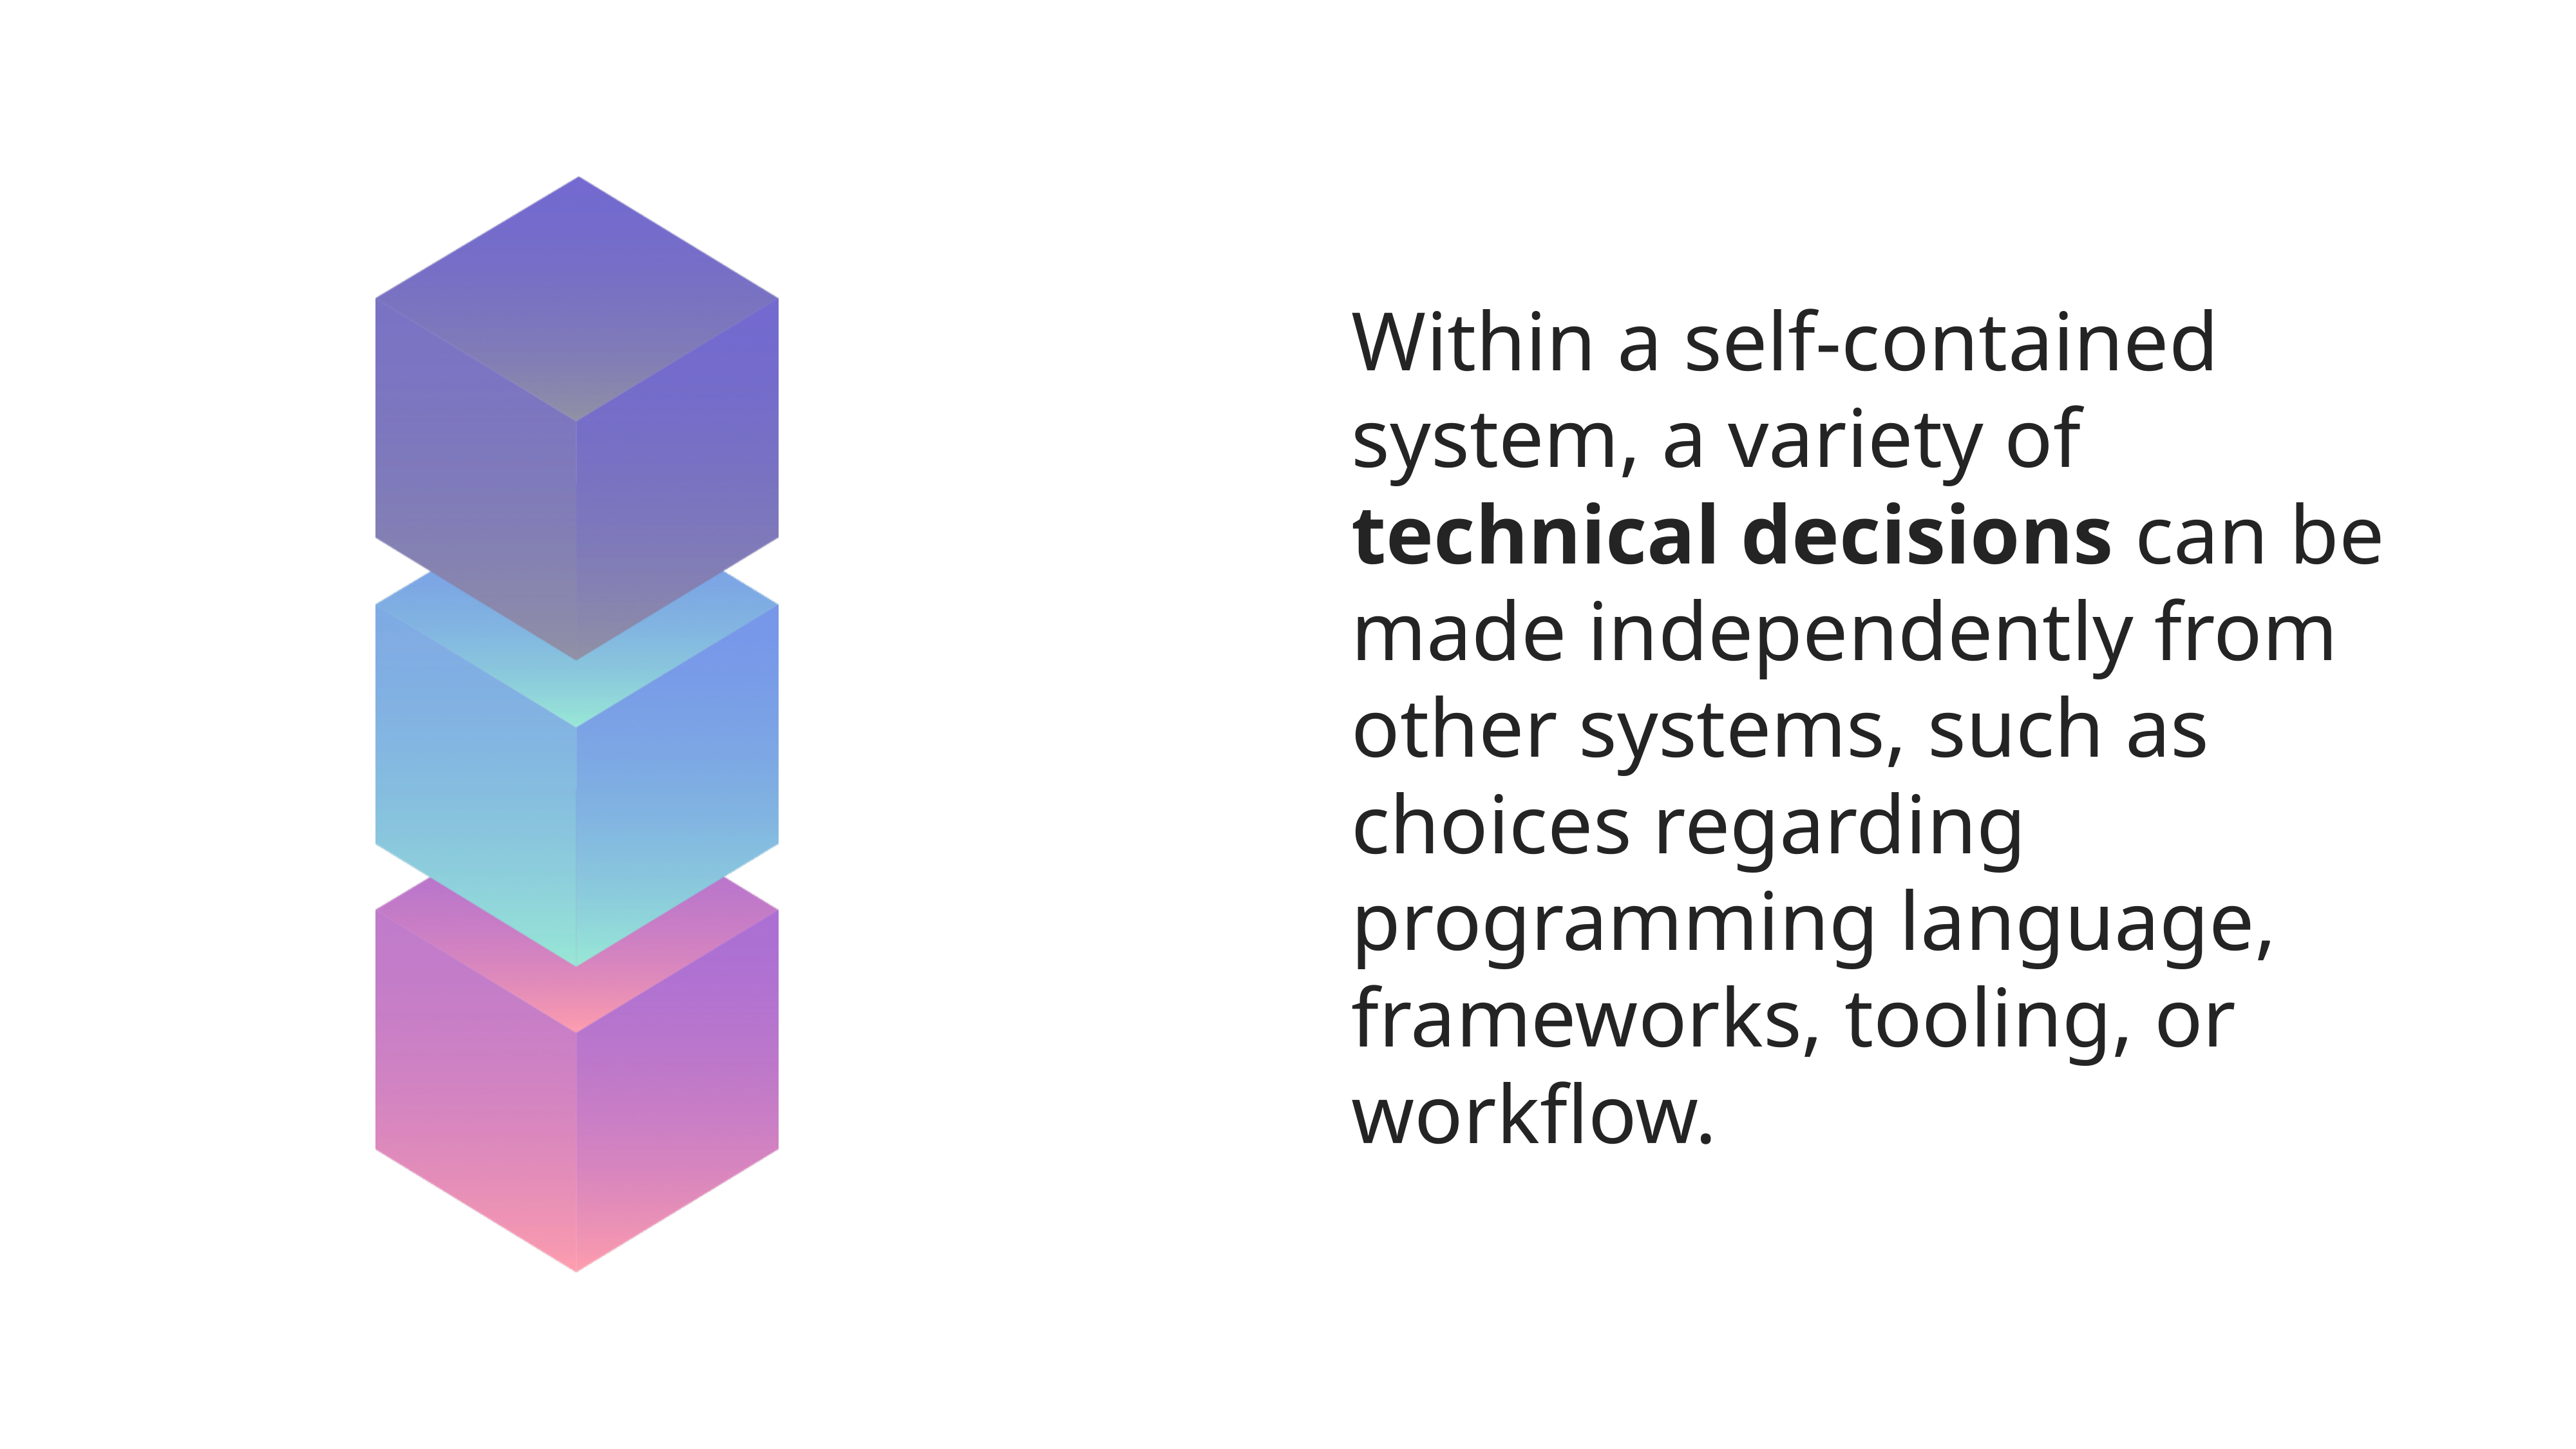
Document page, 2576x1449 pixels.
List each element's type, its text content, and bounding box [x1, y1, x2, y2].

picture [375, 176, 779, 1273]
list Within a self-contained system, a variety of technical decisions can be made independently from other systems, such as choices regarding programming language, frameworks, tooling, or workflow. [1351, 127, 2423, 1322]
